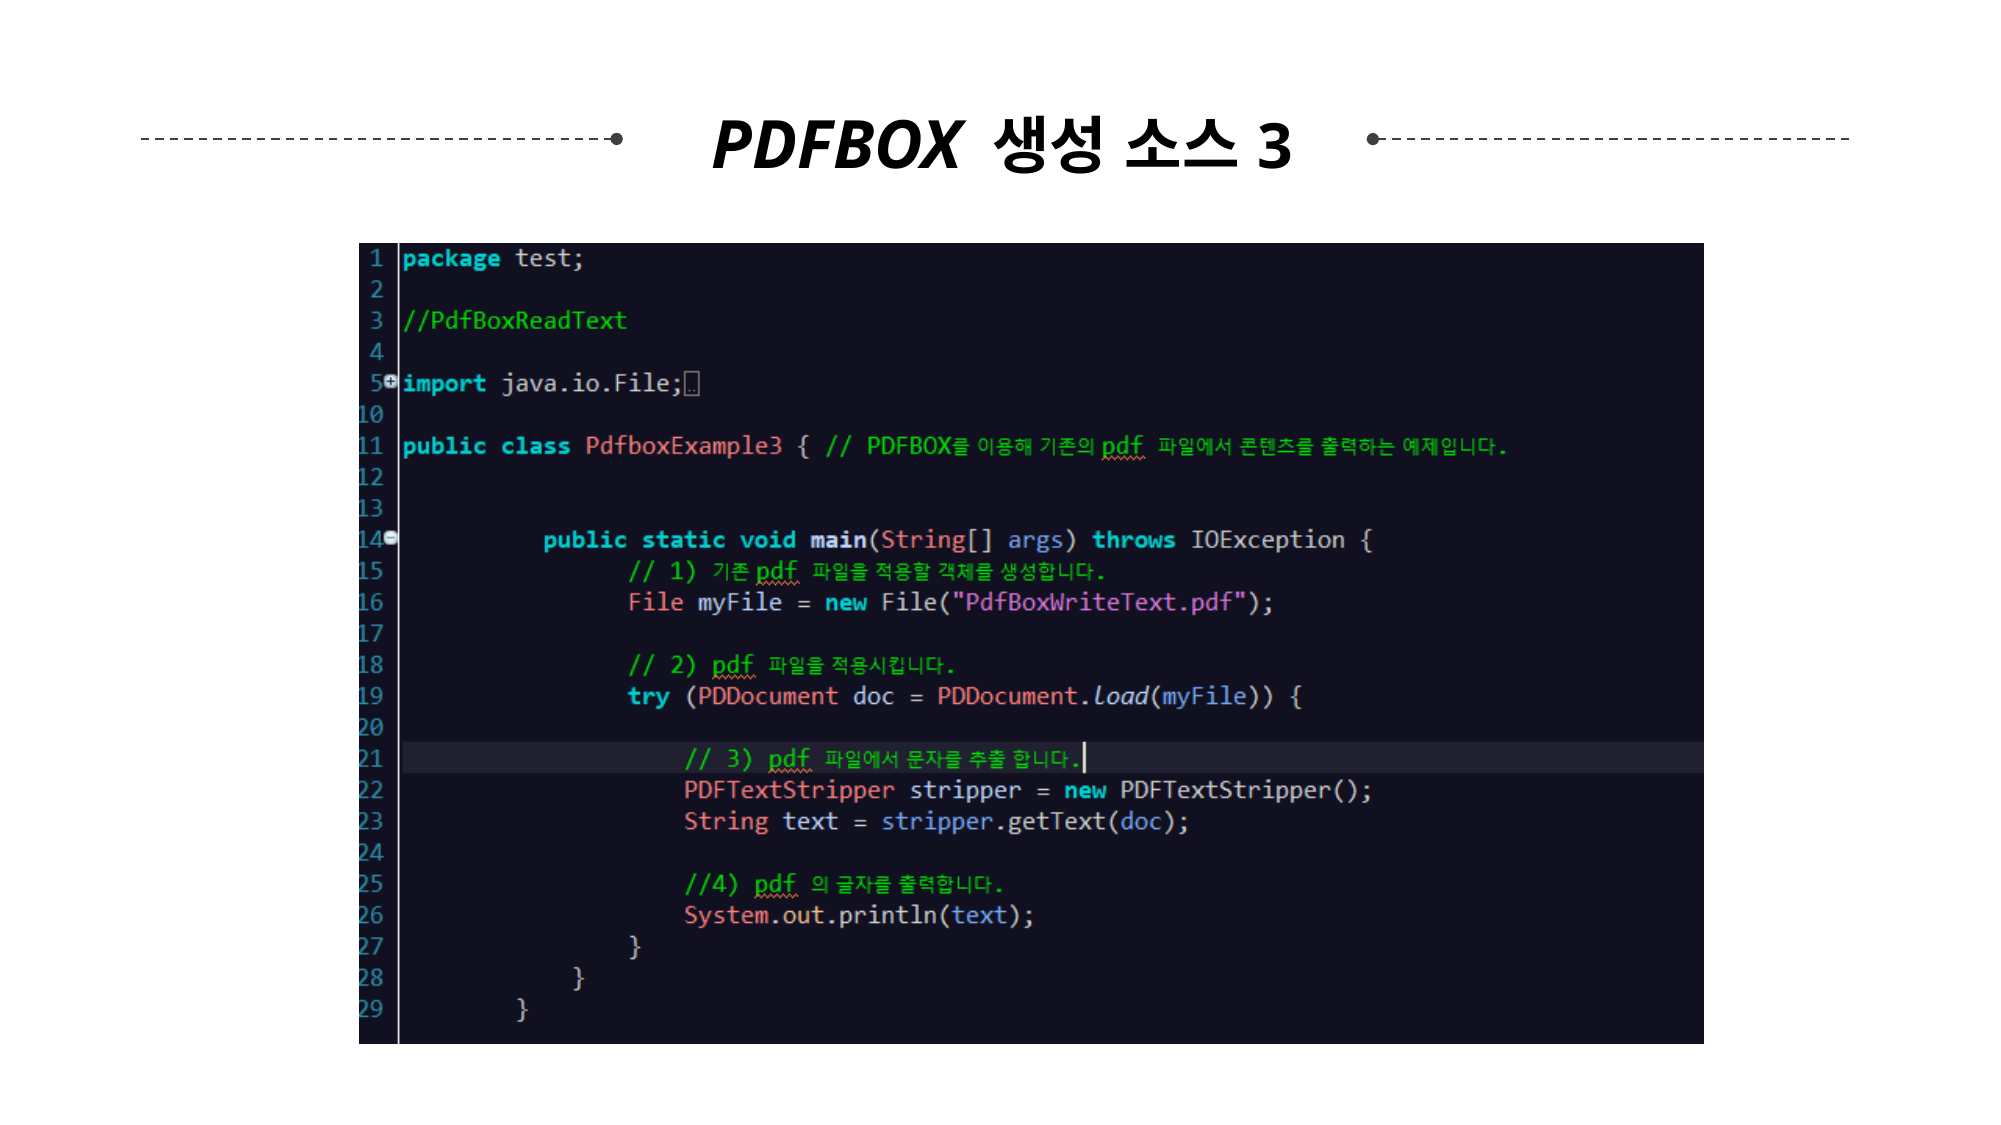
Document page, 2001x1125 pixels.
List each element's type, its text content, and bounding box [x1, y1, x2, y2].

picture [359, 243, 1704, 1044]
text_box PDFBOX 생성 소스 3 [567, 54, 1438, 191]
